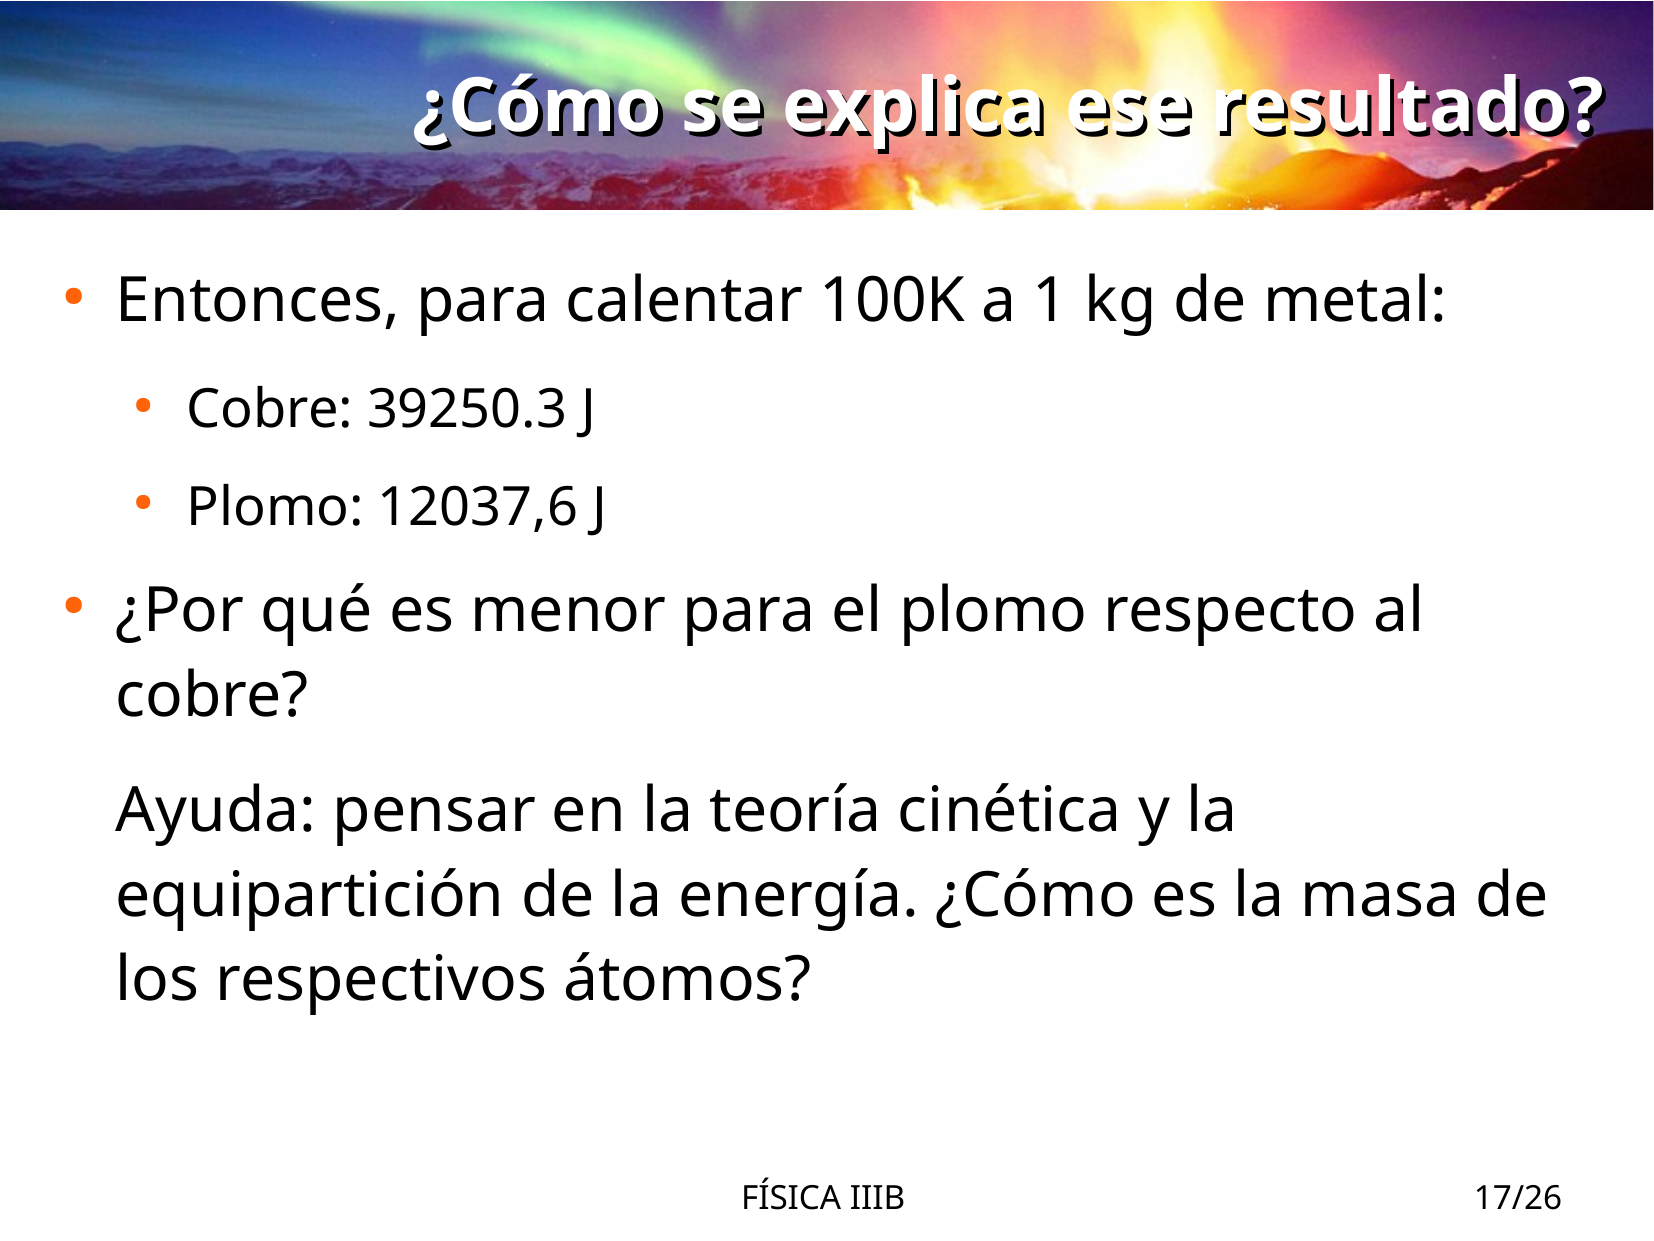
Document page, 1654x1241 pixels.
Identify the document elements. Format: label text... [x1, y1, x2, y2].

picture [0, 1, 1654, 210]
title ¿Cómo se explica ese resultado? [45, 15, 1606, 191]
list Entonces, para calentar 100K a 1 kg de metal: Cobre: 39250.3 J Plomo: 12037,6 J ¿Por qué es menor para el plomo respecto al cobre? Ayuda: pensar en la teoría cinética y la equipartición de la energía. ¿Cómo es la masa de los respectivos átomos? [45, 255, 1606, 1156]
